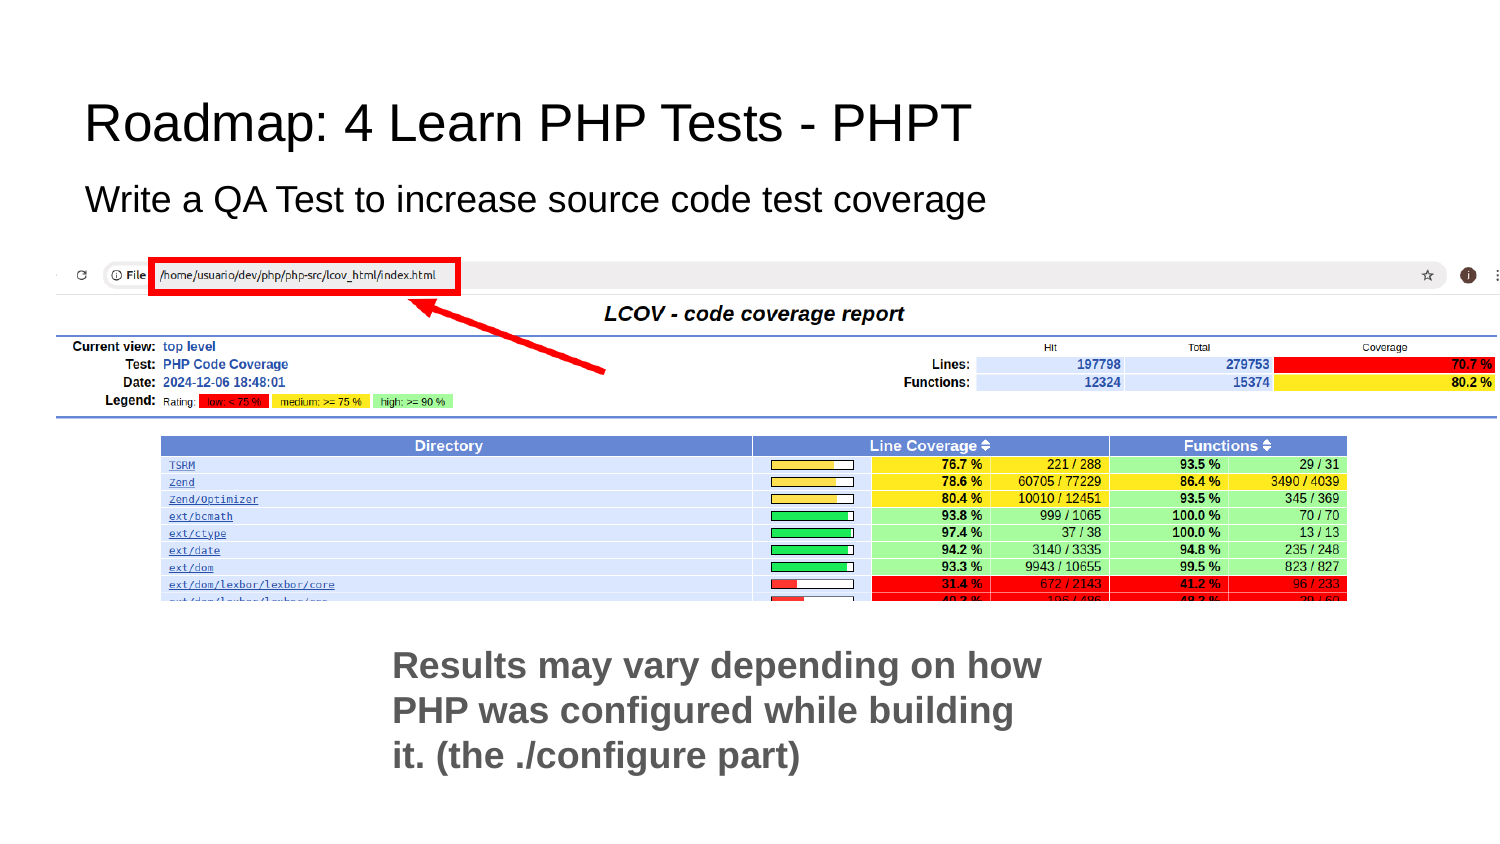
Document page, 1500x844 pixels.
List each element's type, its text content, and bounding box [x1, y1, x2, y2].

title Roadmap: 4 Learn PHP Tests - PHPT [69, 72, 1468, 160]
text_box Results may vary depending on how PHP was configured while building it. (the ./configure part) [377, 625, 1063, 791]
title Write a QA Test to increase source code test coverage [69, 160, 1468, 233]
picture [56, 257, 1500, 601]
